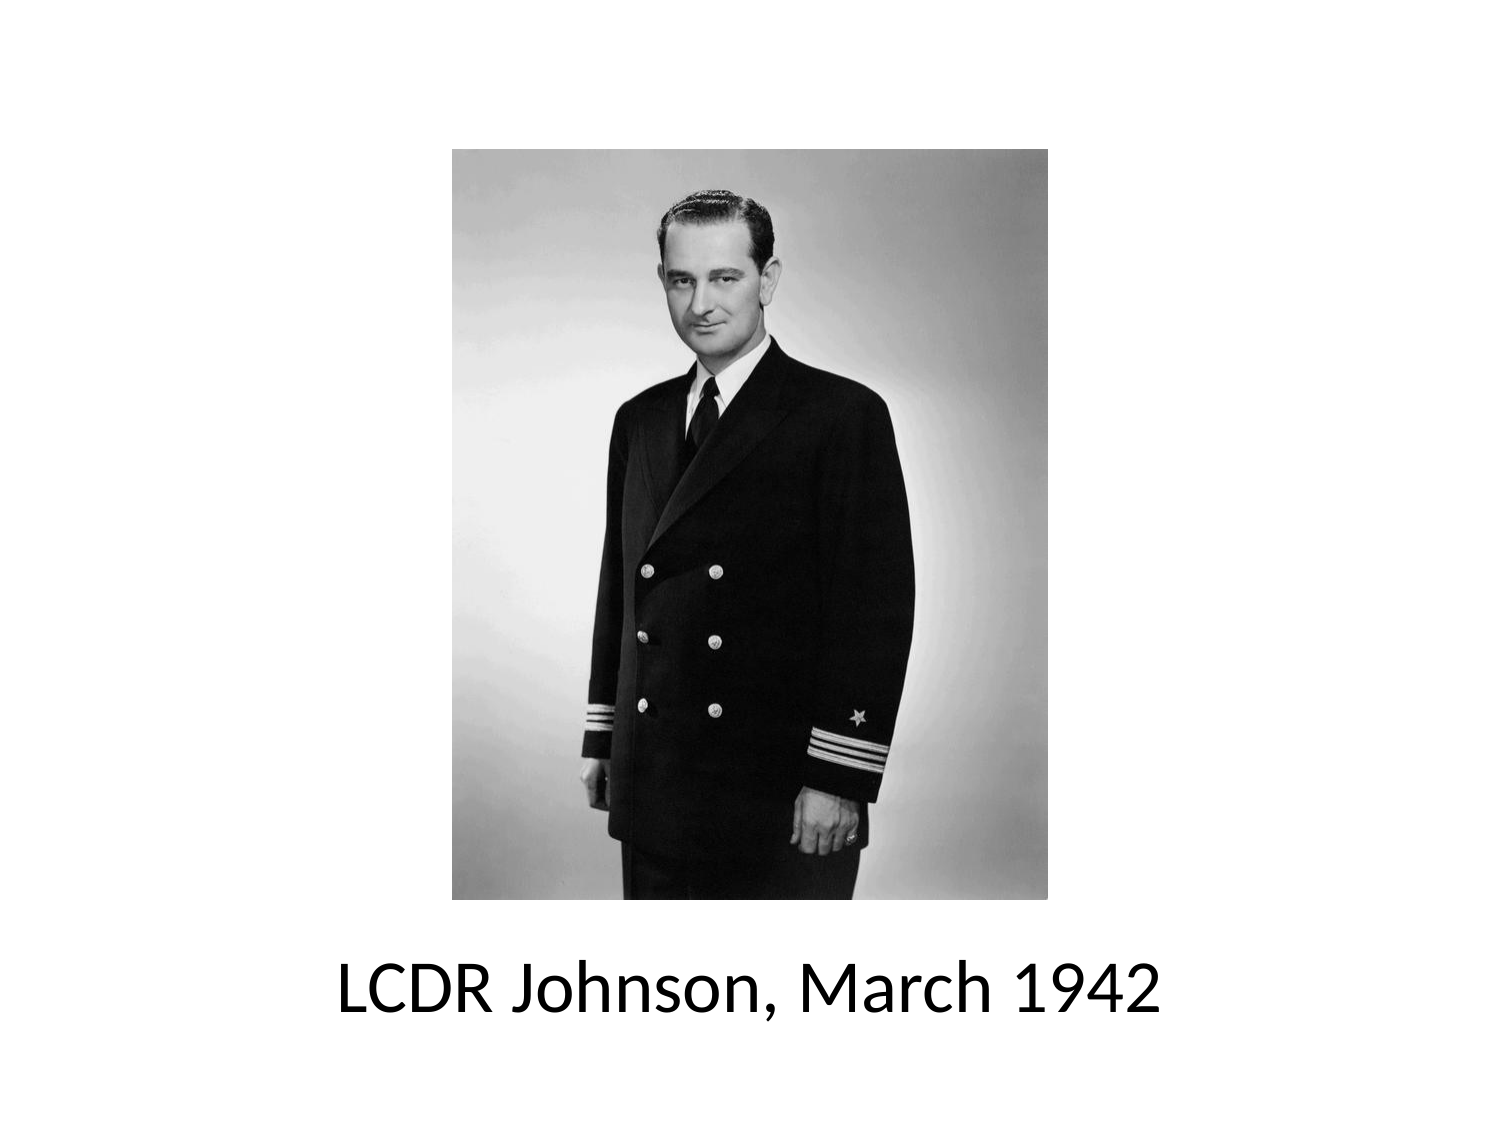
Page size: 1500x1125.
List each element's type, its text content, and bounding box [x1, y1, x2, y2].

picture [452, 149, 1048, 900]
text_box LCDR Johnson, March 1942 [321, 929, 1179, 1035]
